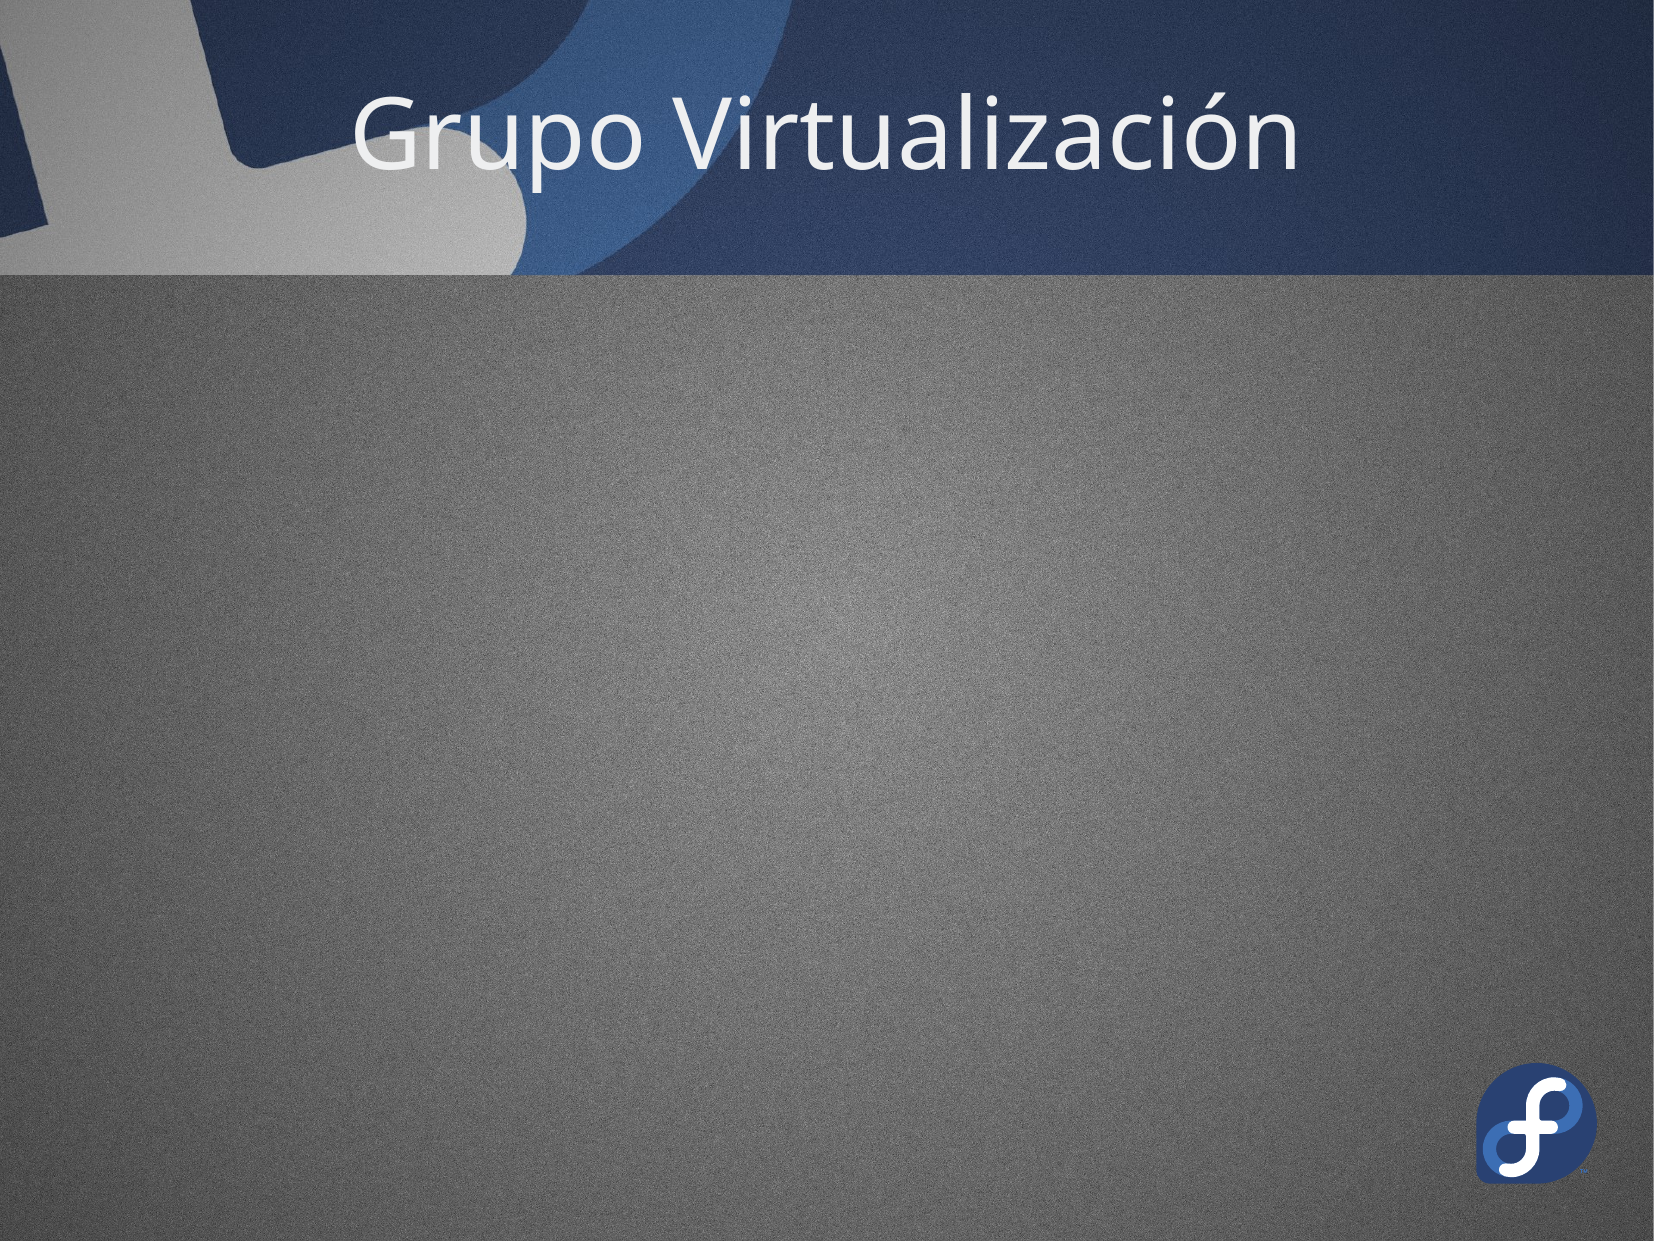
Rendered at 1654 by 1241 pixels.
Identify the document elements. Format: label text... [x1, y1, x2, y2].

text_box Grupo Virtualización [88, 29, 1565, 237]
picture [0, 0, 1654, 1241]
